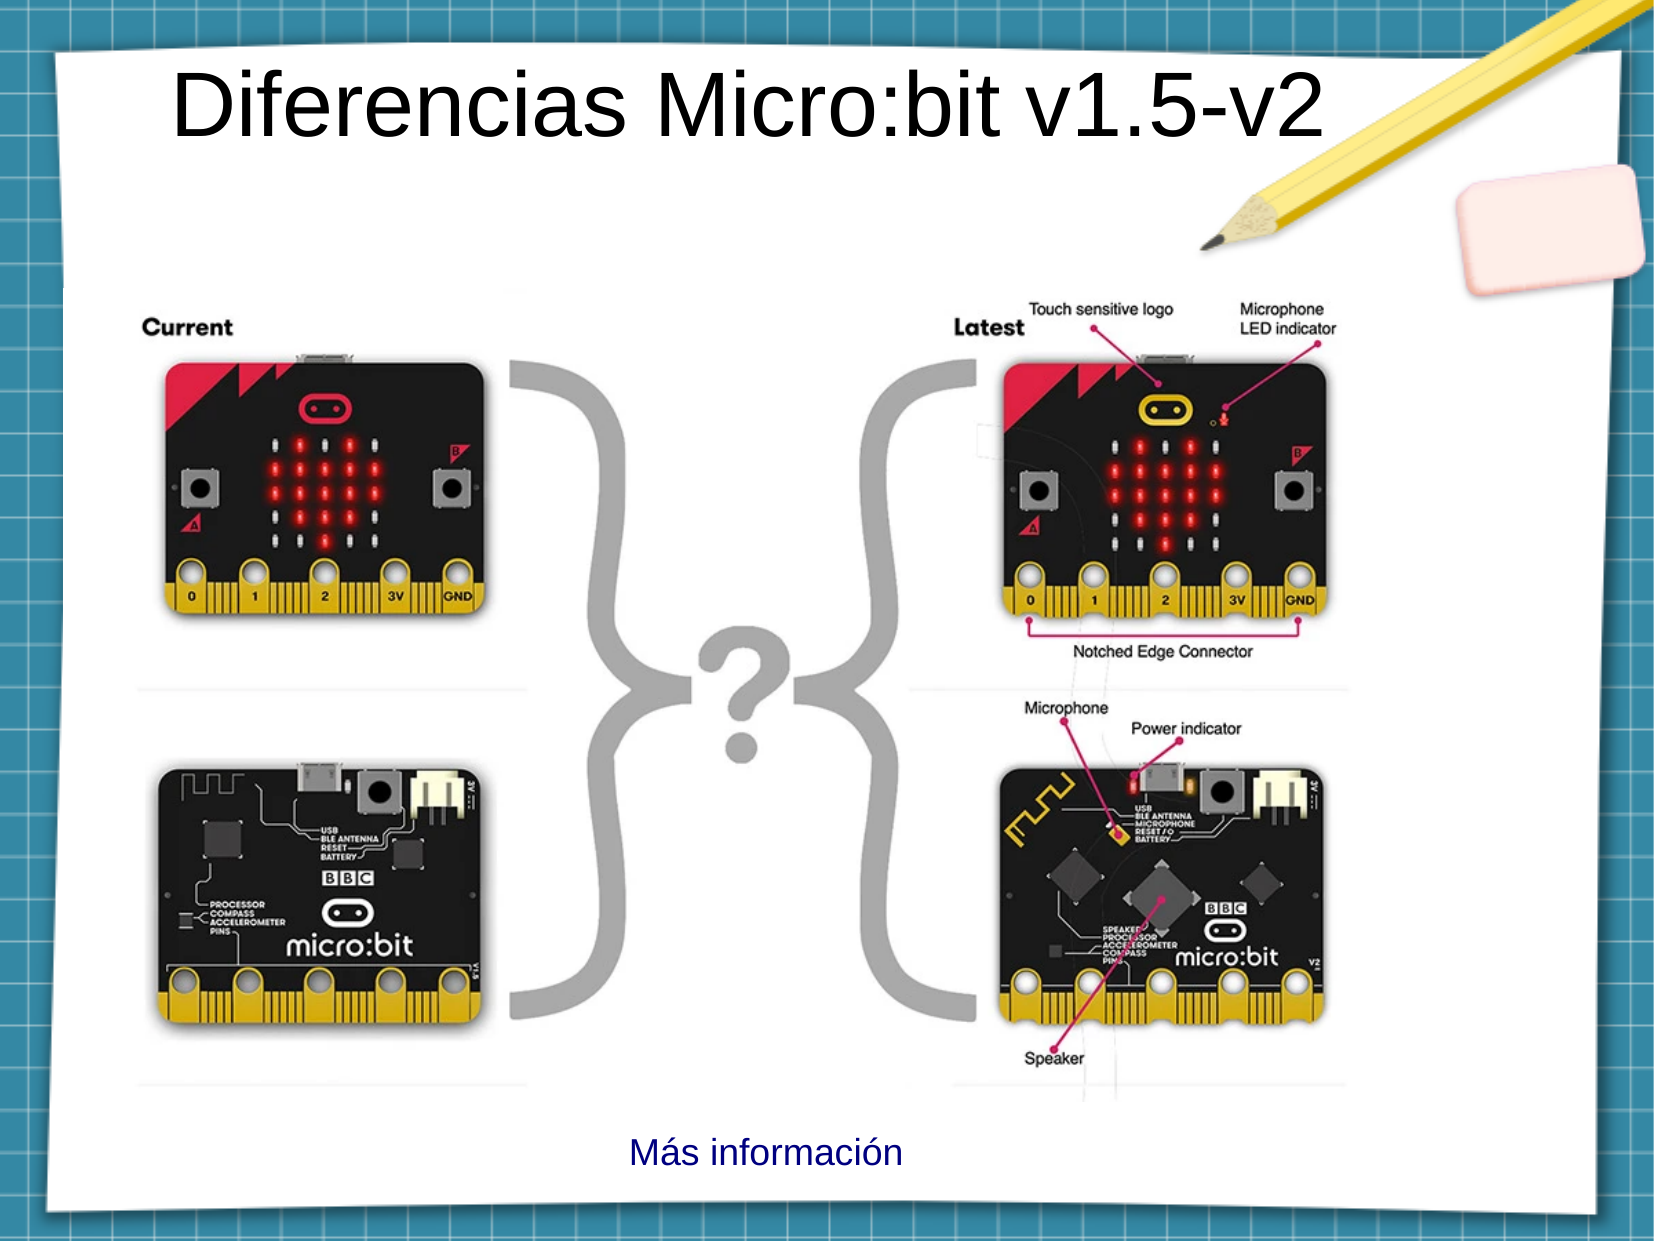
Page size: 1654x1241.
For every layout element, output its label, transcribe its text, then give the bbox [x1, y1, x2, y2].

title Diferencias Micro:bit v1.5-v2 [94, 23, 1583, 187]
picture [0, 0, 1654, 1241]
text_box Más información [614, 1124, 922, 1182]
